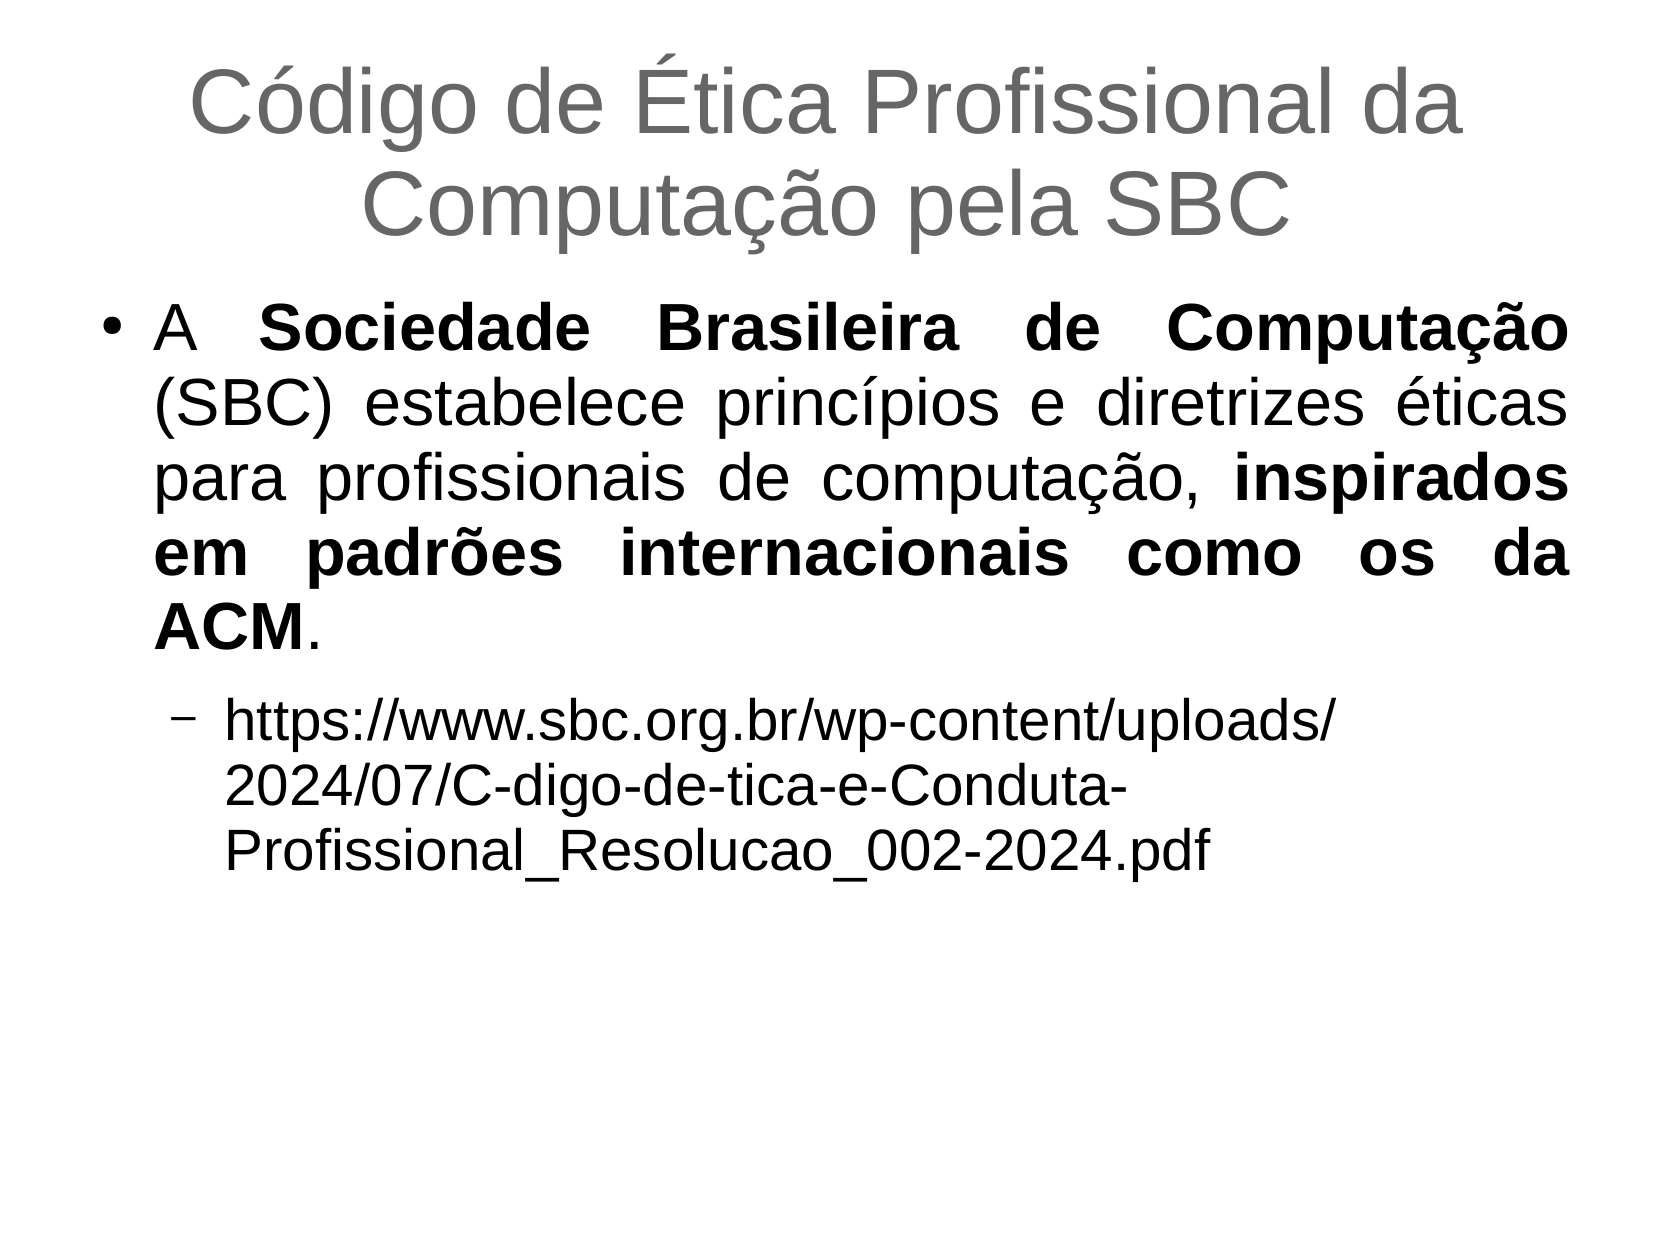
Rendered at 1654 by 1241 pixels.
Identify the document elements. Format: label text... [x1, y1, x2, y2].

list A Sociedade Brasileira de Computação (SBC) estabelece princípios e diretrizes éticas para profissionais de computação, inspirados em padrões internacionais como os da ACM. https://www.sbc.org.br/wp-content/uploads/2024/07/C-digo-de-tica-e-Conduta-Profissional_Resolucao_002-2024.pdf [82, 290, 1571, 1158]
title Código de Ética Profissional da Computação pela SBC [82, 49, 1571, 257]
